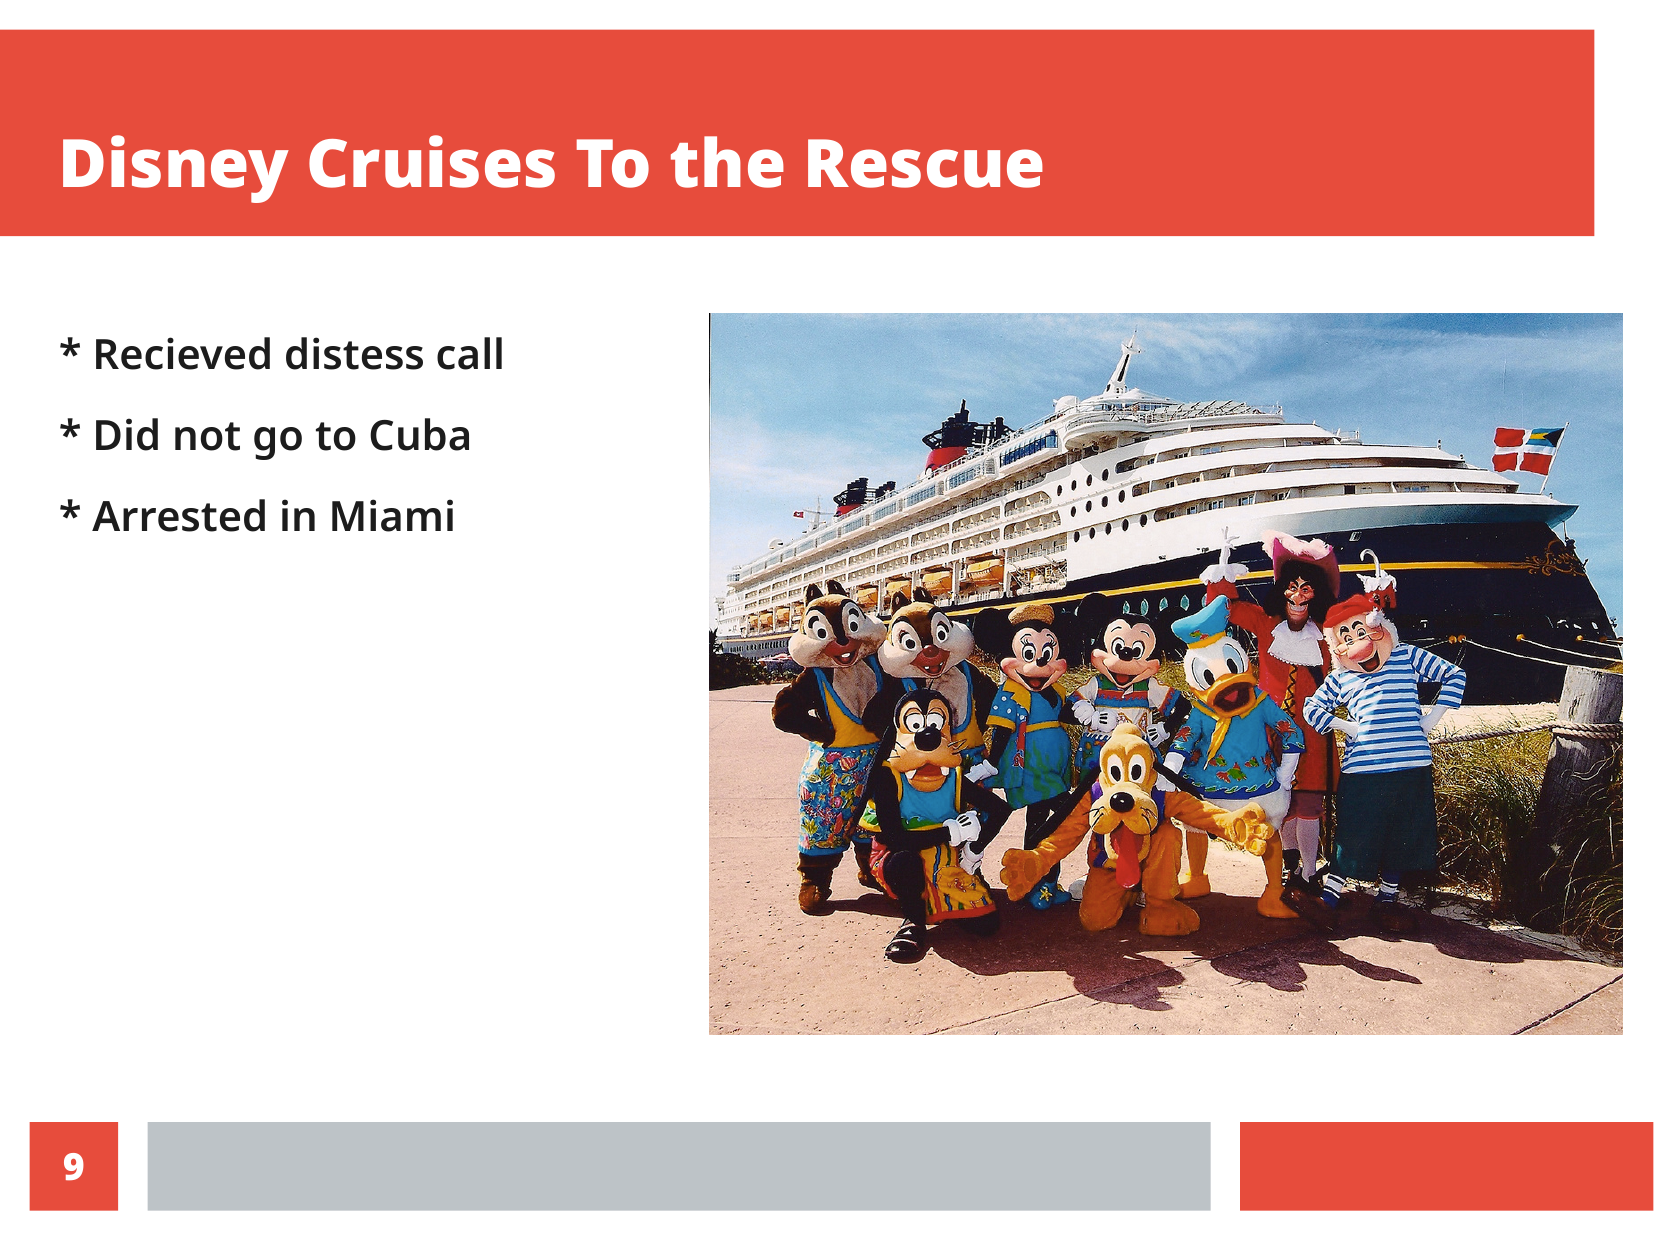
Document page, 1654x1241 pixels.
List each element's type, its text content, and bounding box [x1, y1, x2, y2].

picture [709, 313, 1623, 1036]
list * Recieved distess call * Did not go to Cuba * Arrested in Miami [59, 324, 1565, 1093]
title Disney Cruises To the Rescue [59, 59, 1595, 207]
